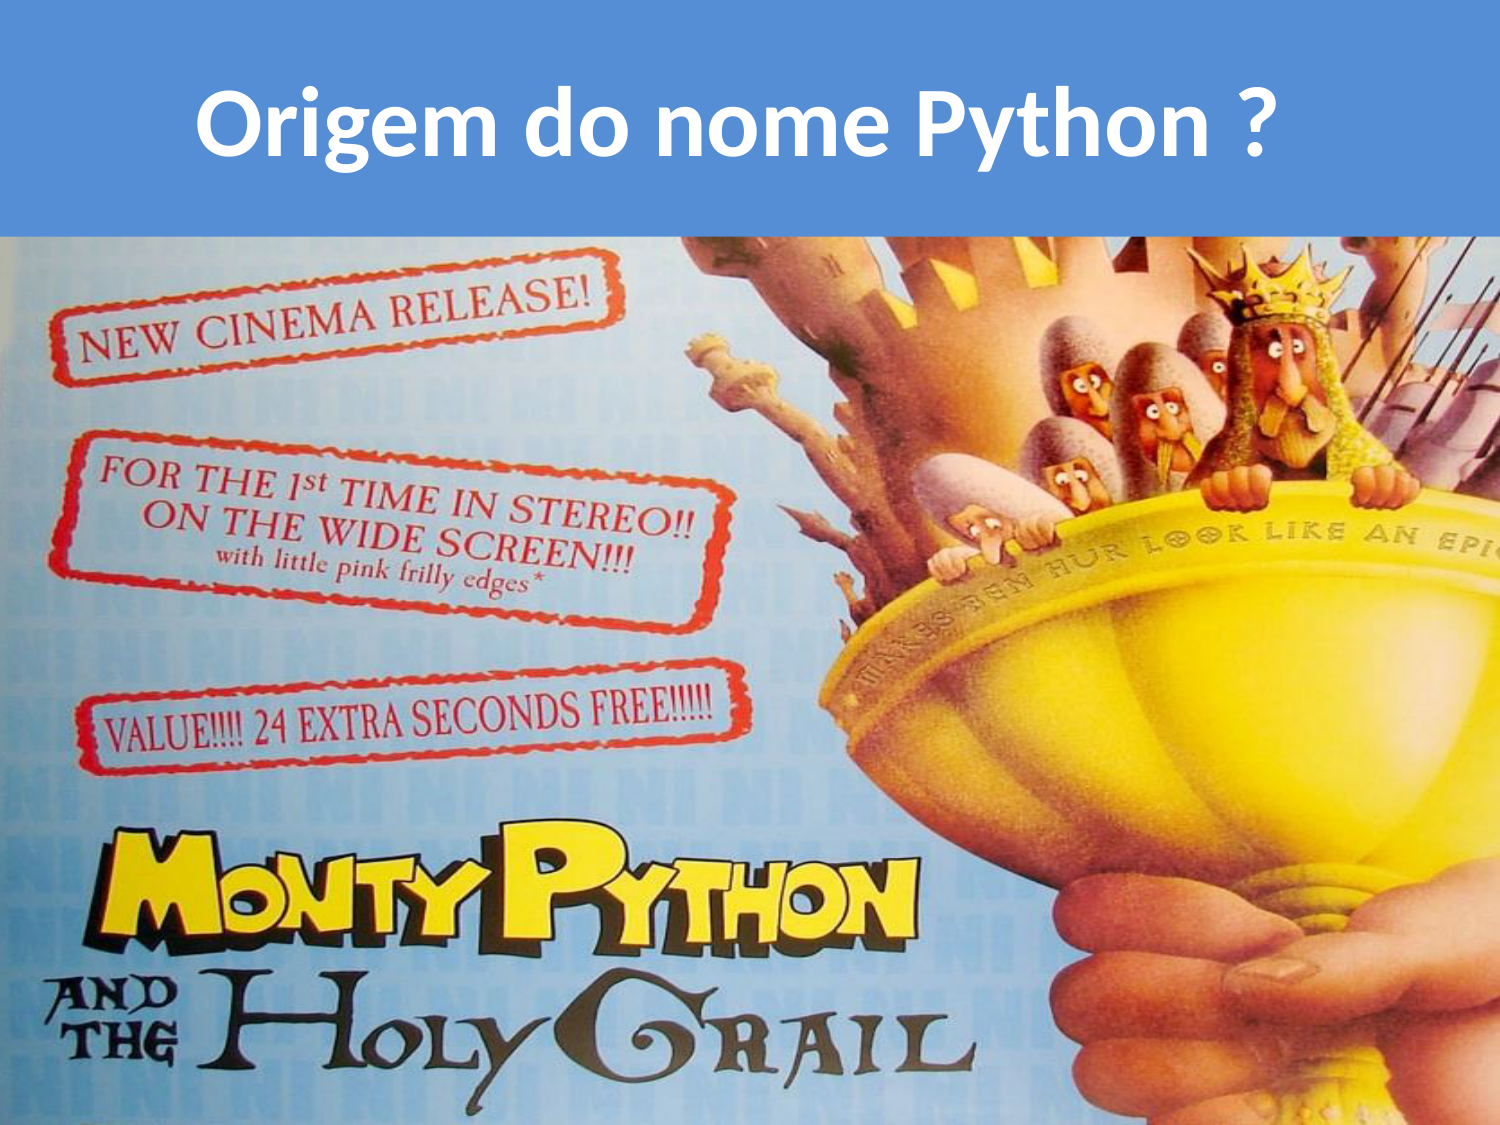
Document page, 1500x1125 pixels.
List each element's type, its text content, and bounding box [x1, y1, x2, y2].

text_box Origem do nome Python ? [0, 0, 1500, 237]
picture [0, 237, 1500, 1125]
